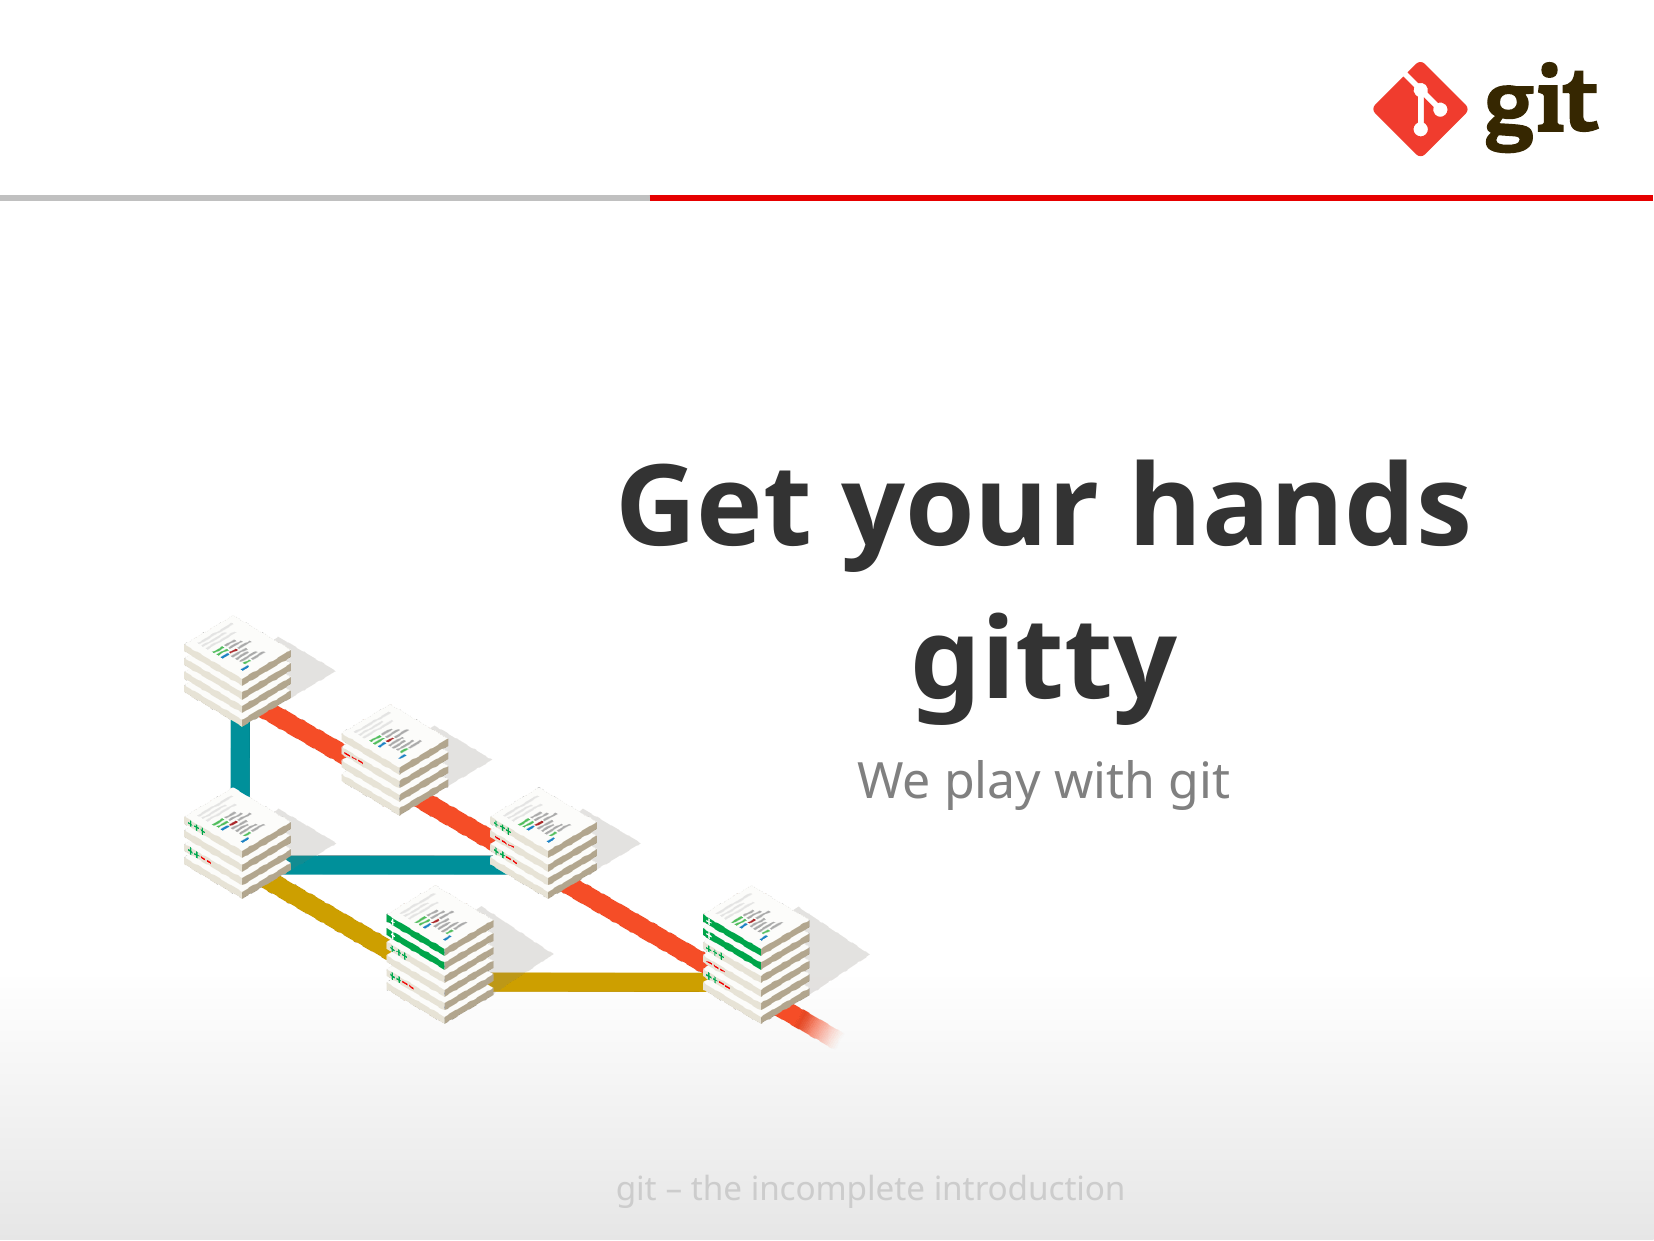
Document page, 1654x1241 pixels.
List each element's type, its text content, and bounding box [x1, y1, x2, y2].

picture [182, 613, 886, 1068]
subtitle Get your hands gitty We play with git [473, 367, 1615, 871]
